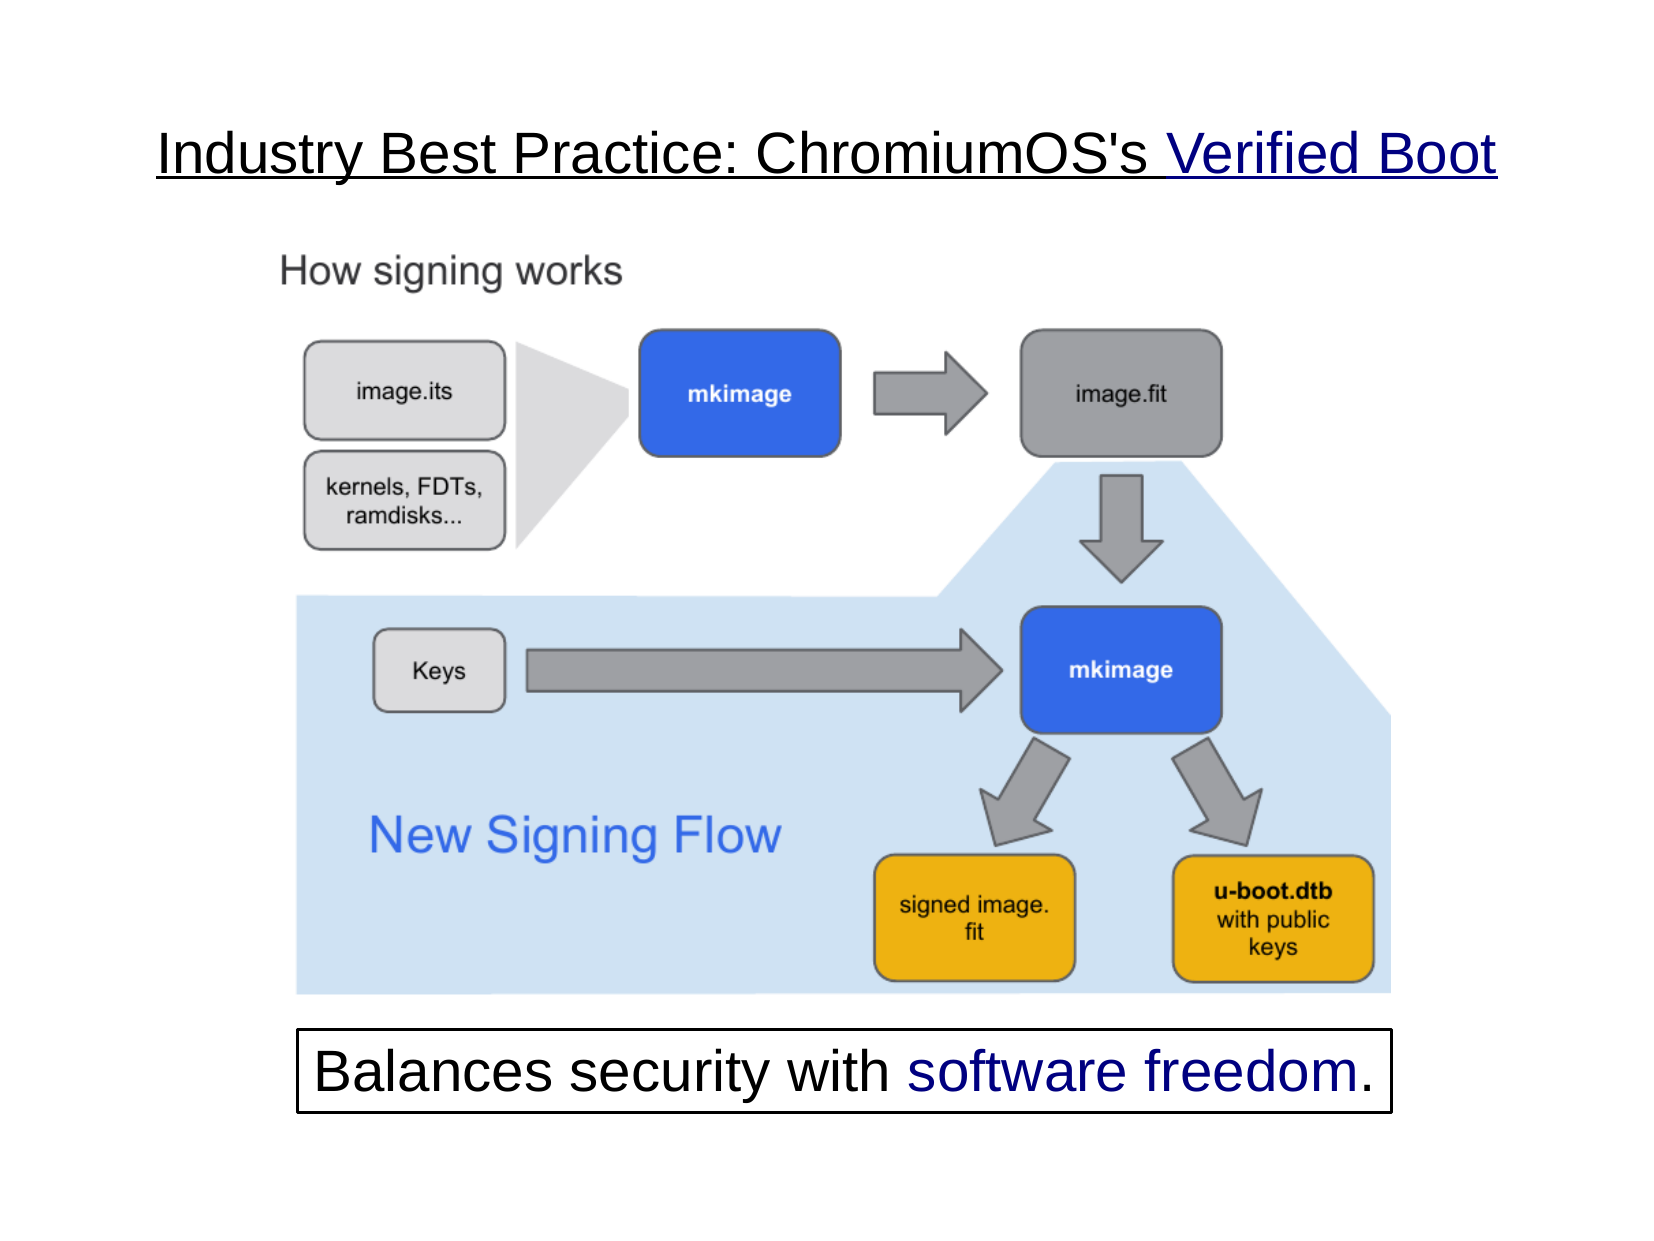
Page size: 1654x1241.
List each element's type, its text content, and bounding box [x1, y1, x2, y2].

text_box Balances security with software freedom. [297, 1029, 1392, 1113]
picture [263, 245, 1391, 996]
title Industry Best Practice: ChromiumOS's Verified Boot [82, 49, 1571, 257]
